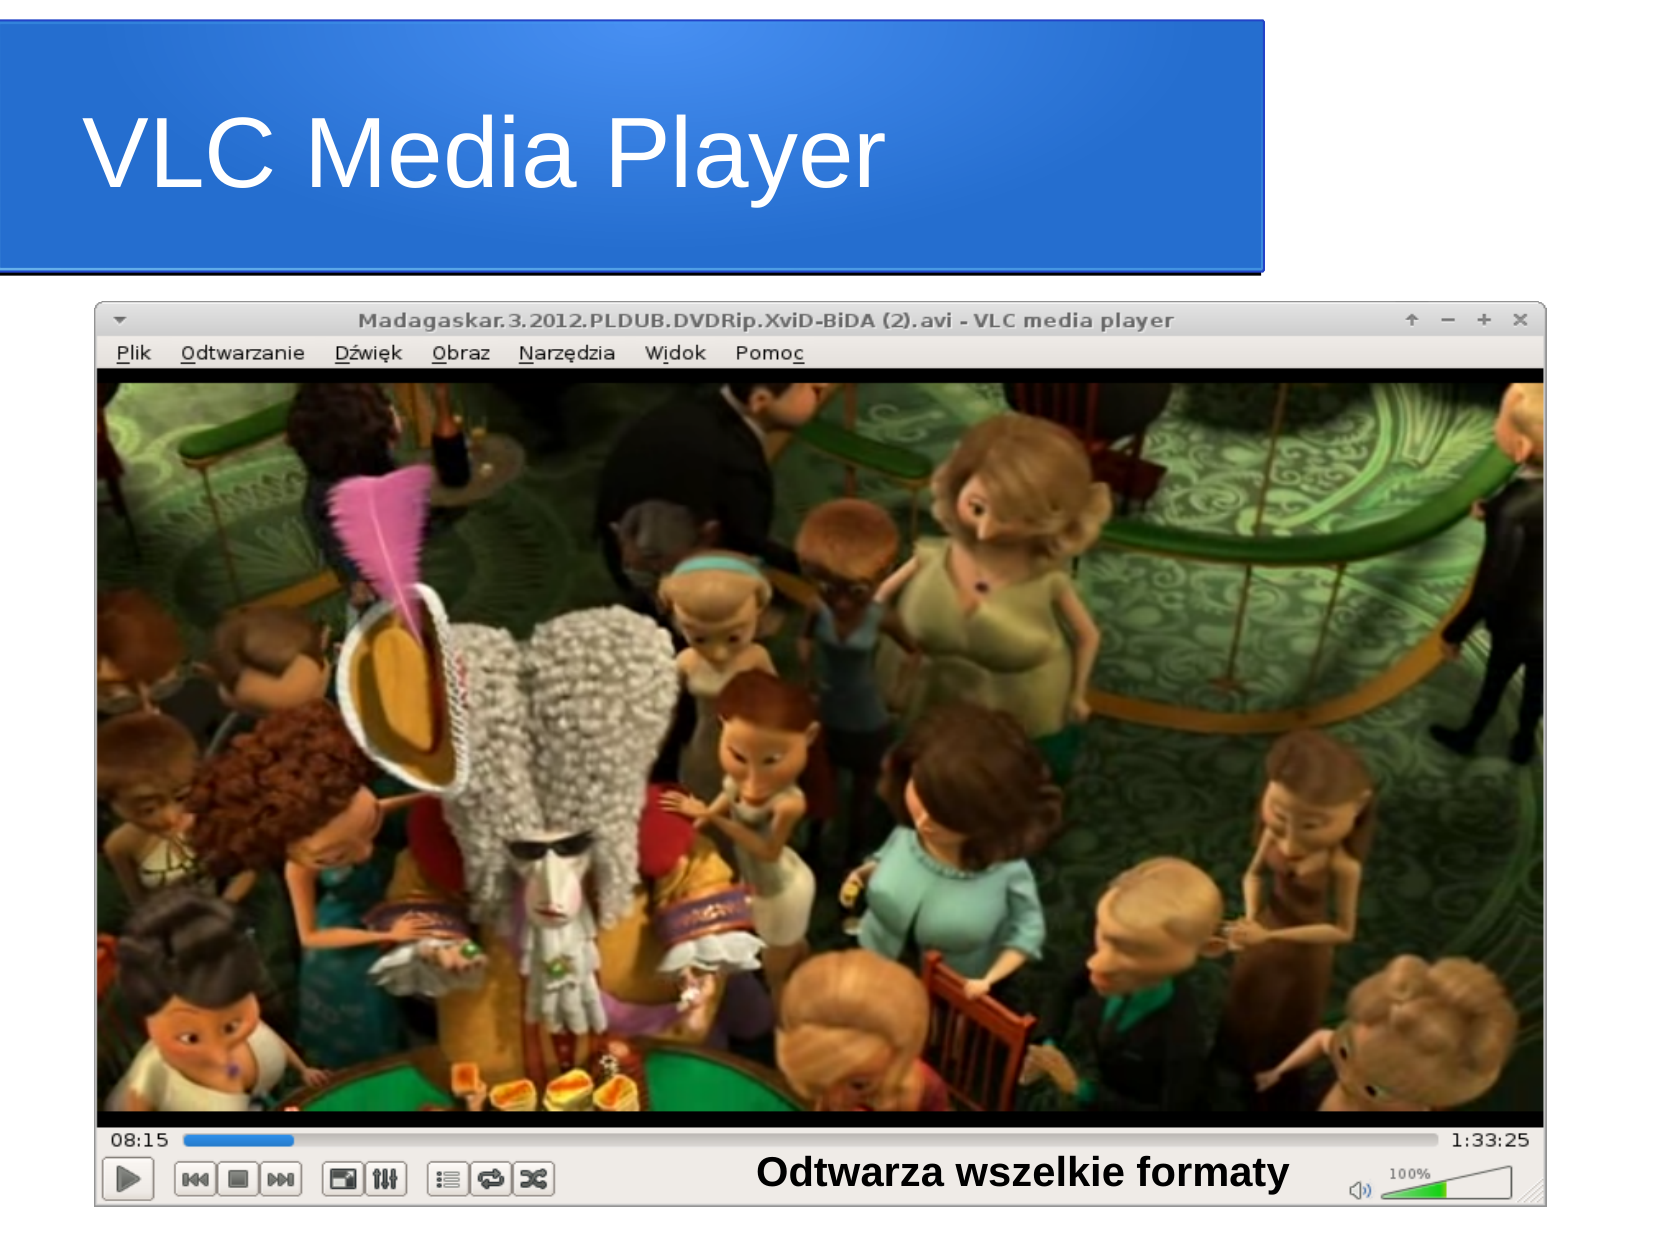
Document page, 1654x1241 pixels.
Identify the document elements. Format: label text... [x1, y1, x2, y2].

list Odtwarza wszelkie formaty [685, 1148, 1550, 1202]
title VLC Media Player [82, 49, 1250, 257]
picture [94, 301, 1547, 1207]
